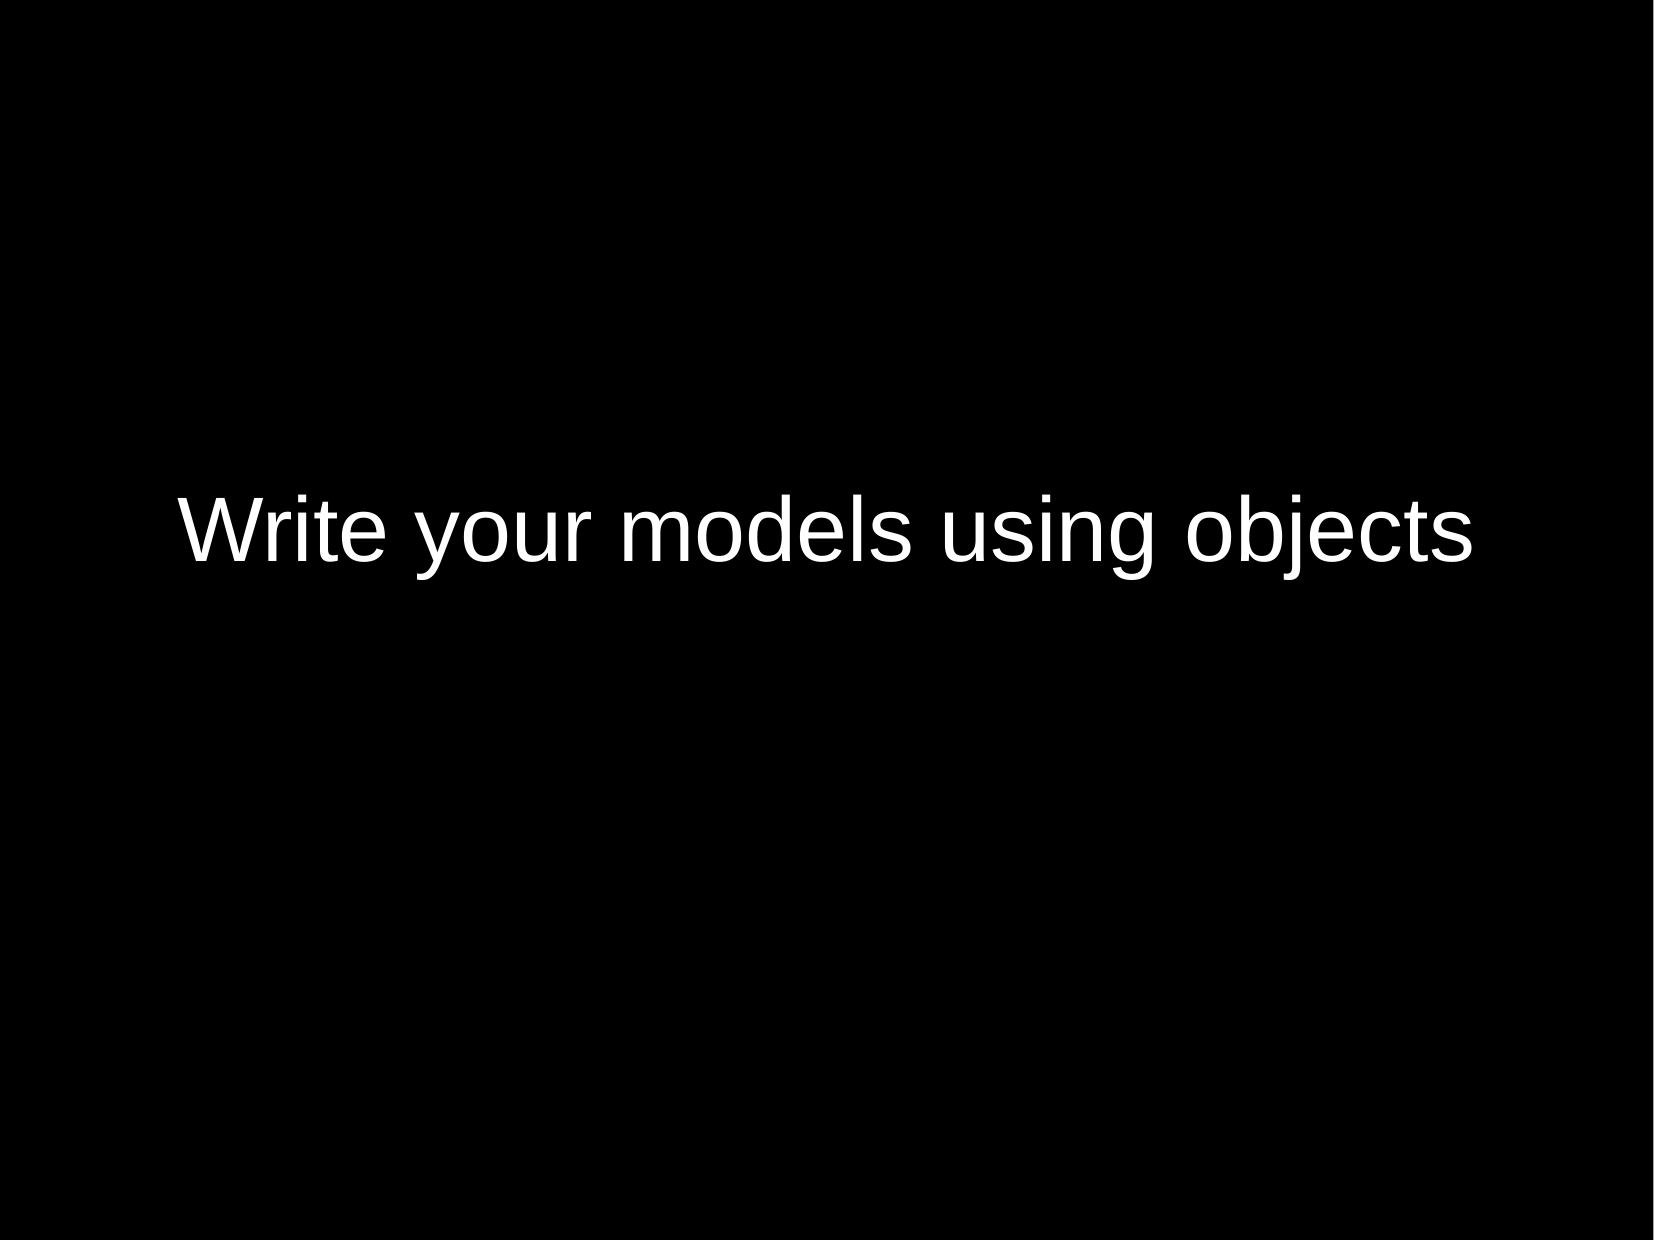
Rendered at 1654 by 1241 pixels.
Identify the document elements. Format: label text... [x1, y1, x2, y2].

subtitle Write your models using objects [82, 49, 1571, 1010]
